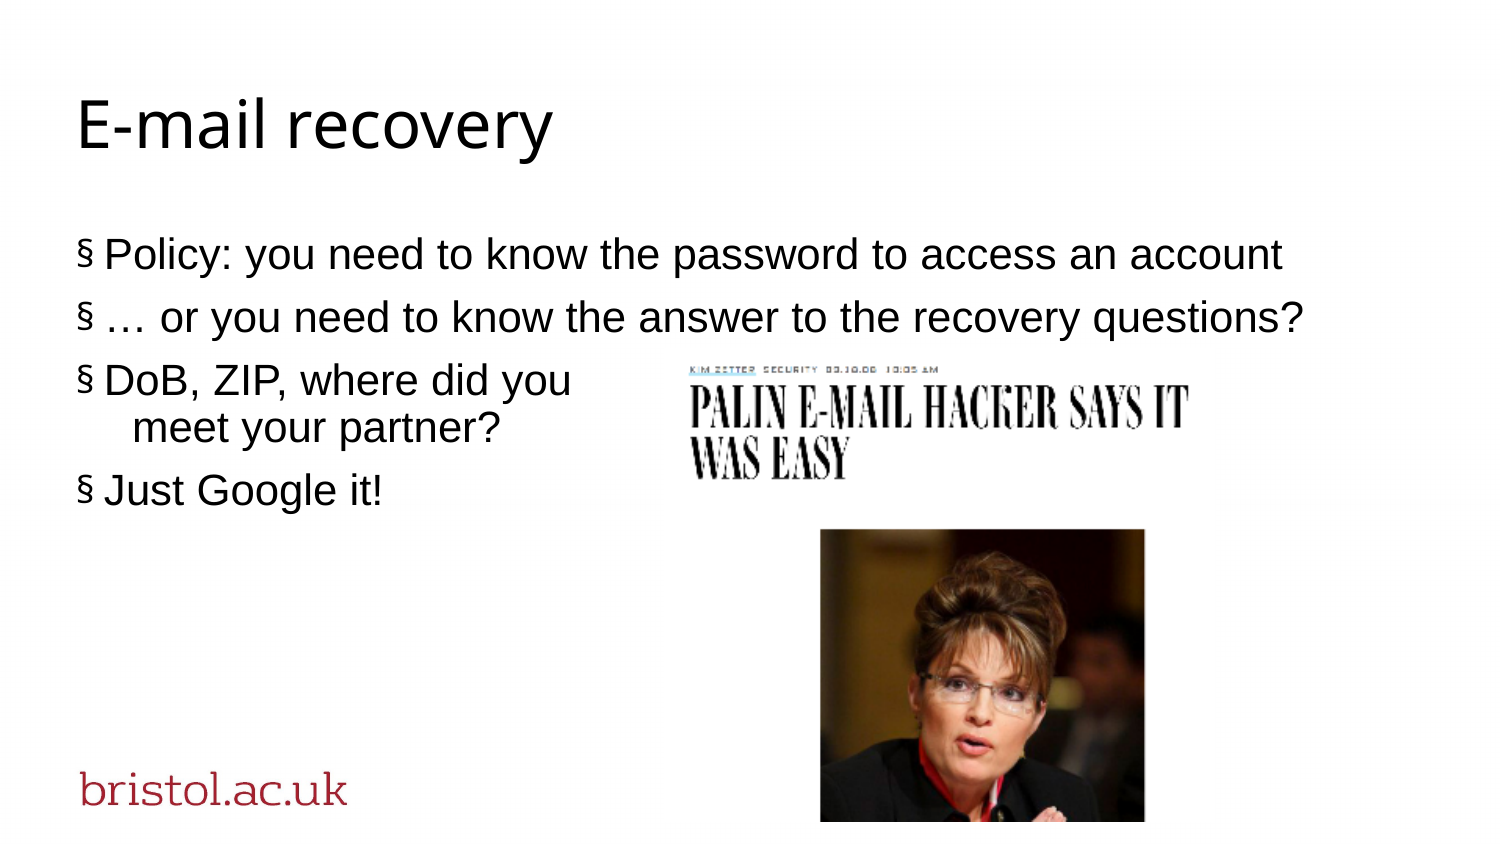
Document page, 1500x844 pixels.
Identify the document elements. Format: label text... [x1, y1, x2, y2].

picture [664, 348, 1215, 822]
title E-mail recovery [60, 44, 1440, 209]
list Policy: you need to know the password to access an account … or you need to know the answer to the recovery questions? DoB, ZIP, where did you meet your partner? Just Google it! [60, 224, 1440, 699]
